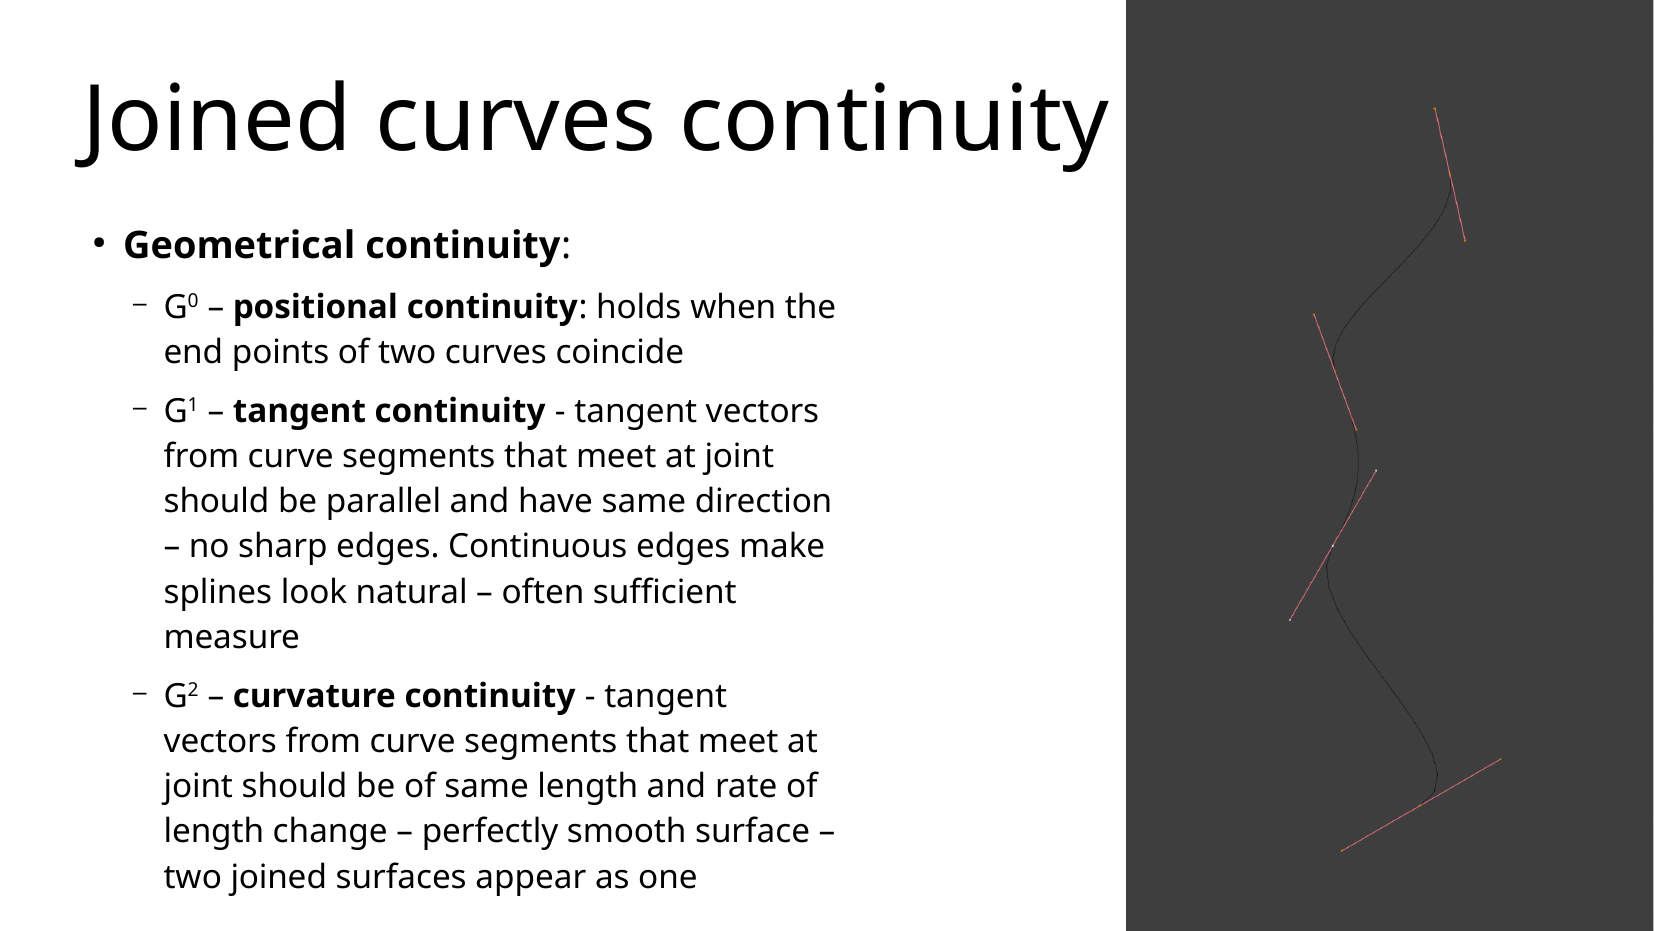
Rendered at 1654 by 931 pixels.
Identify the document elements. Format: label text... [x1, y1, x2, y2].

list Geometrical continuity: G0 – positional continuity: holds when the end points of two curves coincide G1 – tangent continuity - tangent vectors from curve segments that meet at joint should be parallel and have same direction – no sharp edges. Continuous edges make splines look natural – often sufficient measure G2 – curvature continuity - tangent vectors from curve segments that meet at joint should be of same length and rate of length change – perfectly smooth surface – two joined surfaces appear as one [82, 217, 841, 901]
title Joined curves continuity [82, 37, 1125, 193]
picture [1125, 0, 1654, 931]
